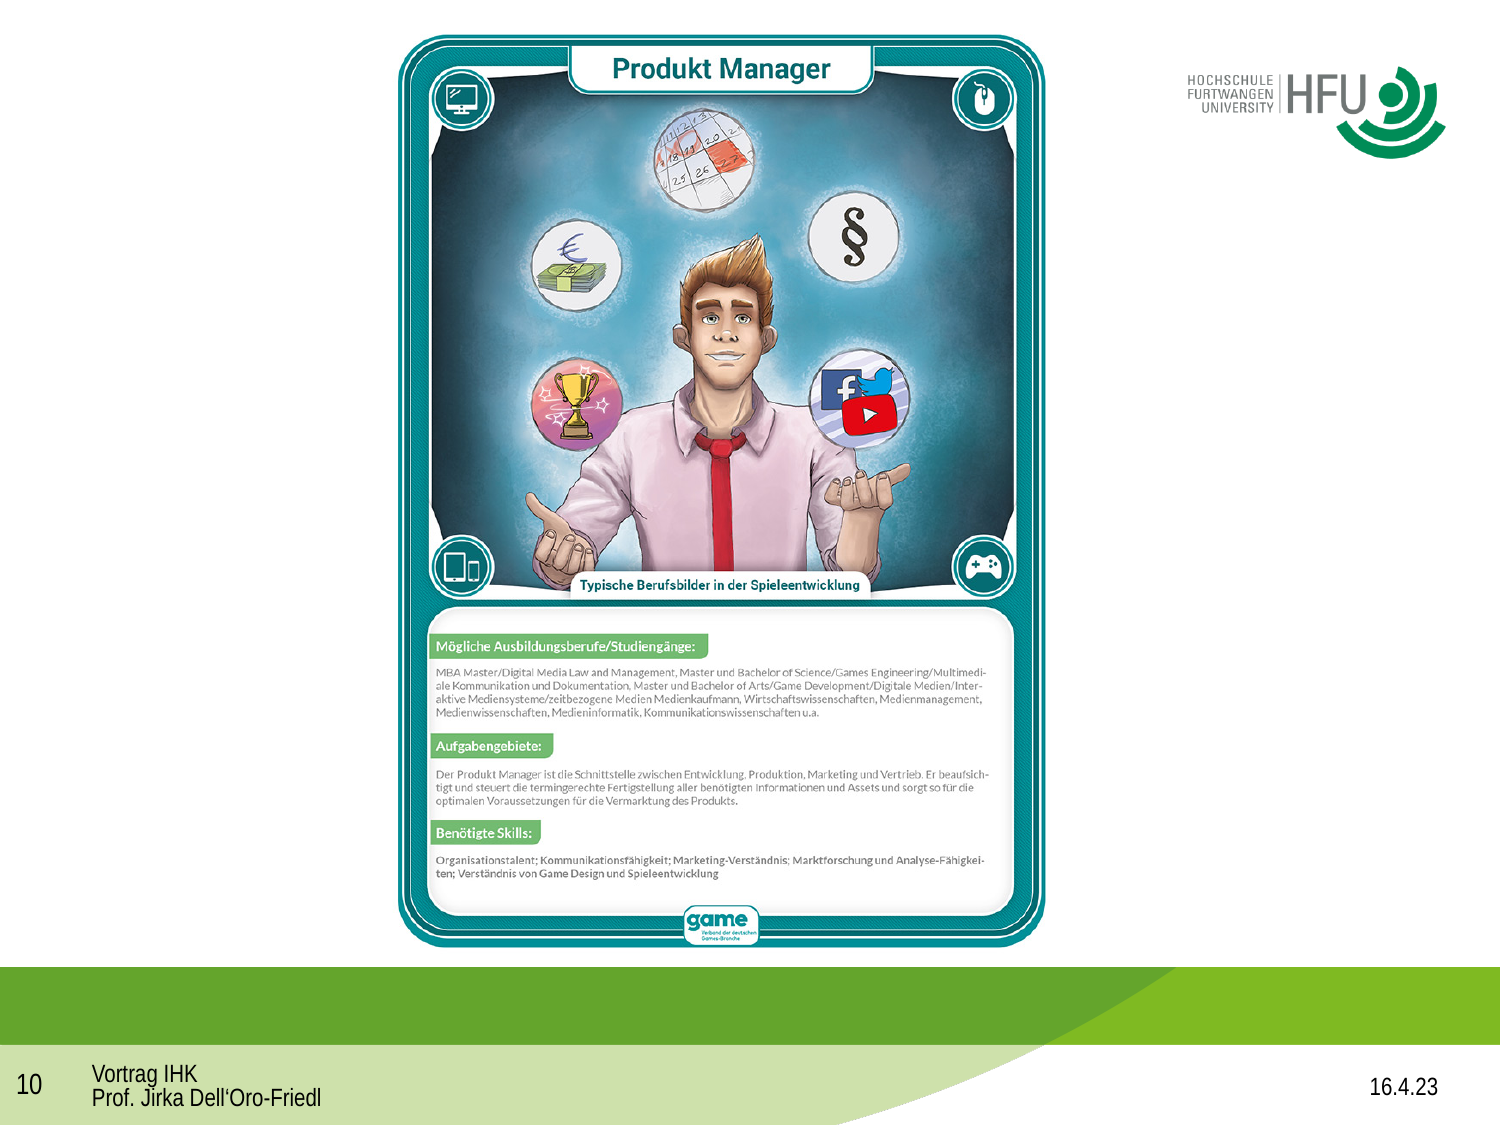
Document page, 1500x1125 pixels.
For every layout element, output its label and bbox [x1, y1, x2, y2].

picture [392, 27, 1050, 954]
picture [1166, 53, 1454, 164]
picture [0, 967, 1500, 1125]
